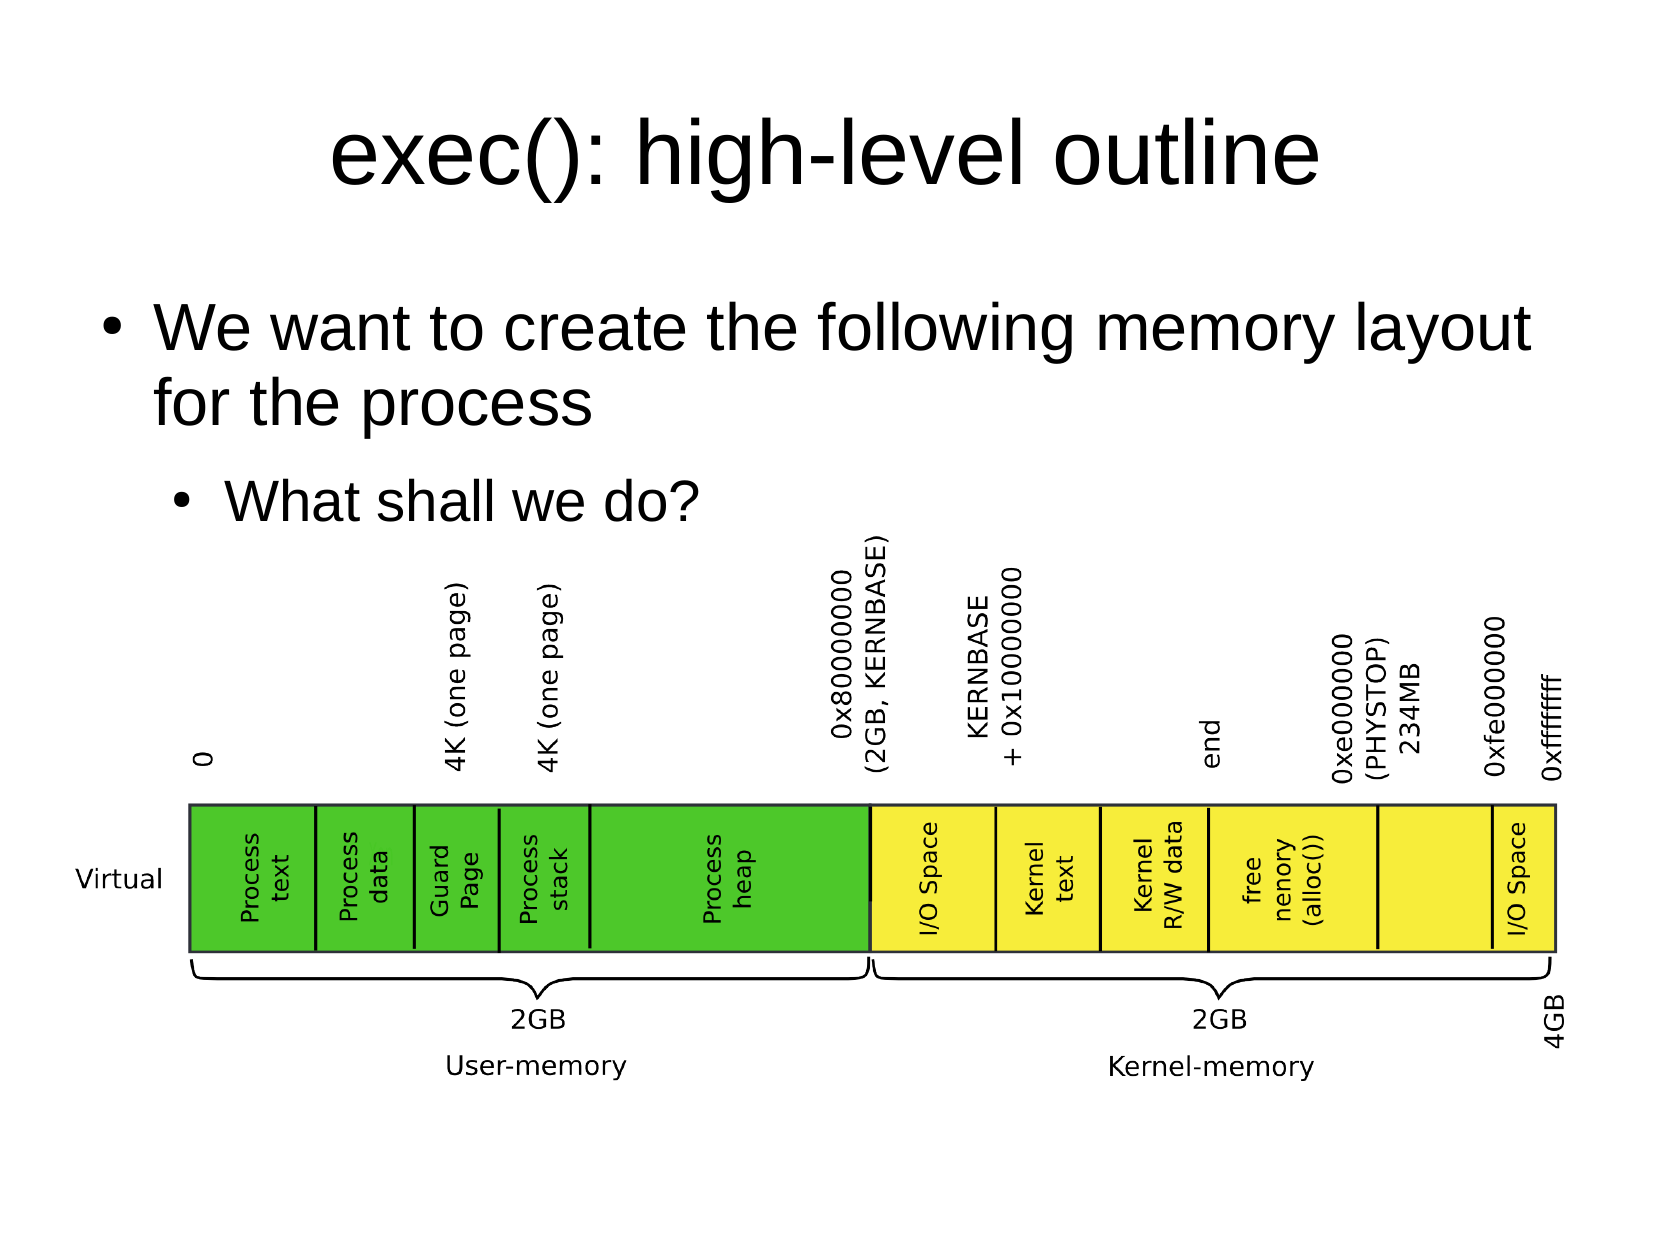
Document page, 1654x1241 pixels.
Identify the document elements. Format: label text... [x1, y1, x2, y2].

title exec(): high-level outline [82, 49, 1571, 257]
list We want to create the following memory layout for the process What shall we do? [82, 290, 1571, 1010]
picture [75, 536, 1564, 1081]
